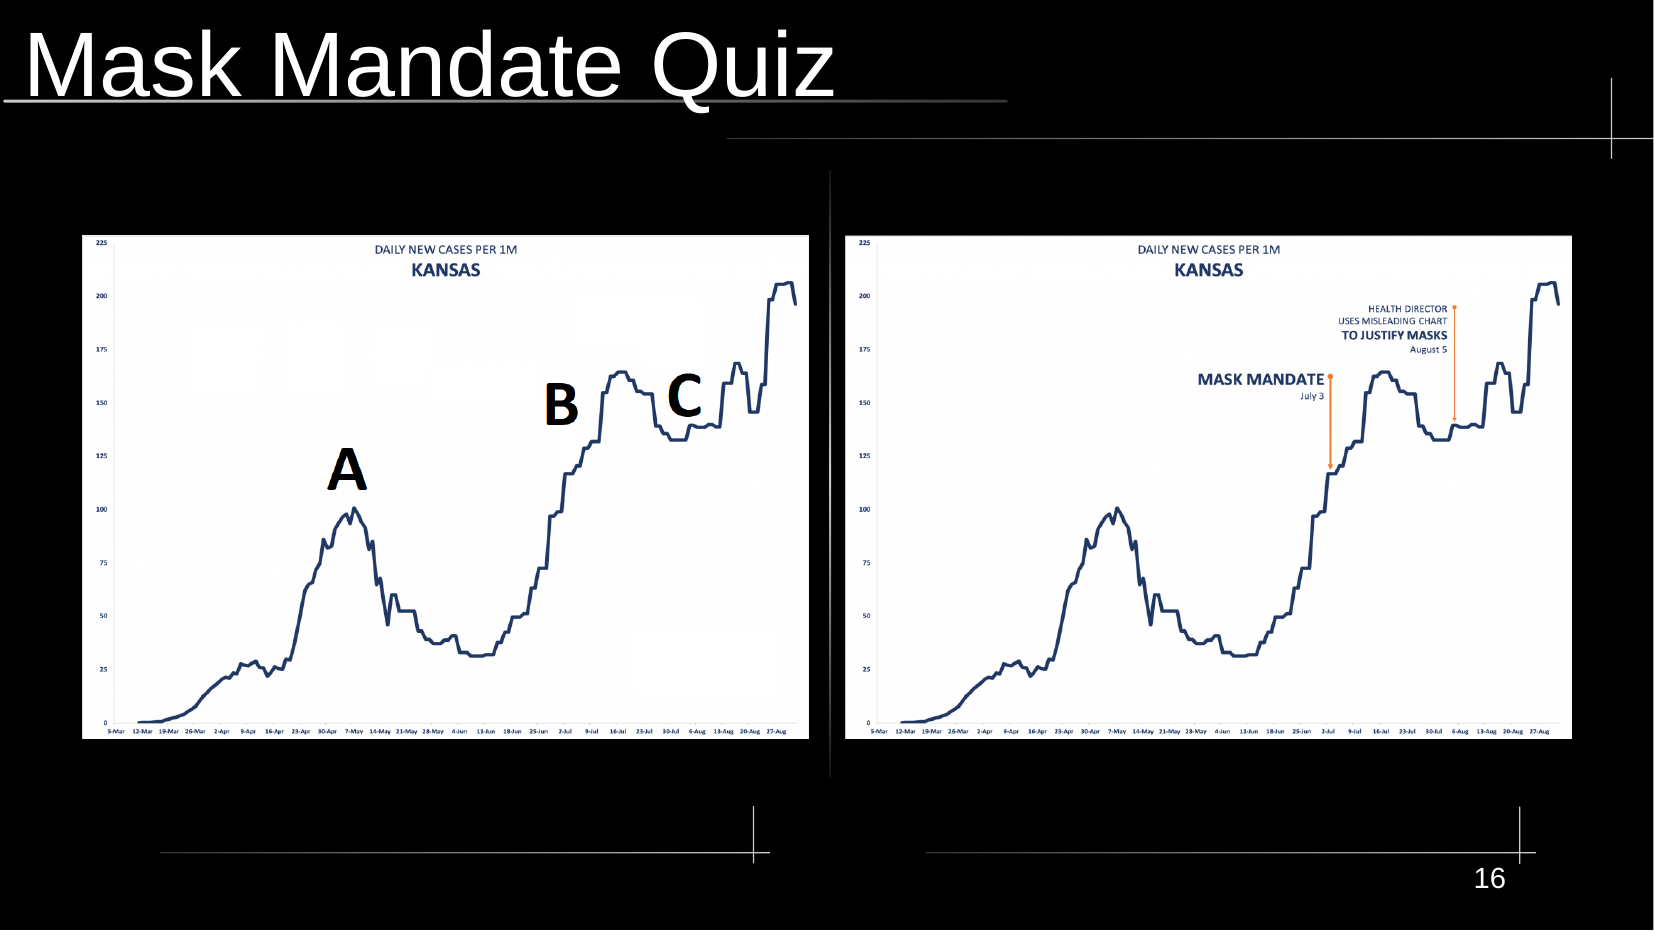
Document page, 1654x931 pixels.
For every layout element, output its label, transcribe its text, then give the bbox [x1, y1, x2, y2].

picture [845, 235, 1572, 739]
title Mask Mandate Quiz [23, 11, 1589, 119]
picture [82, 235, 809, 739]
